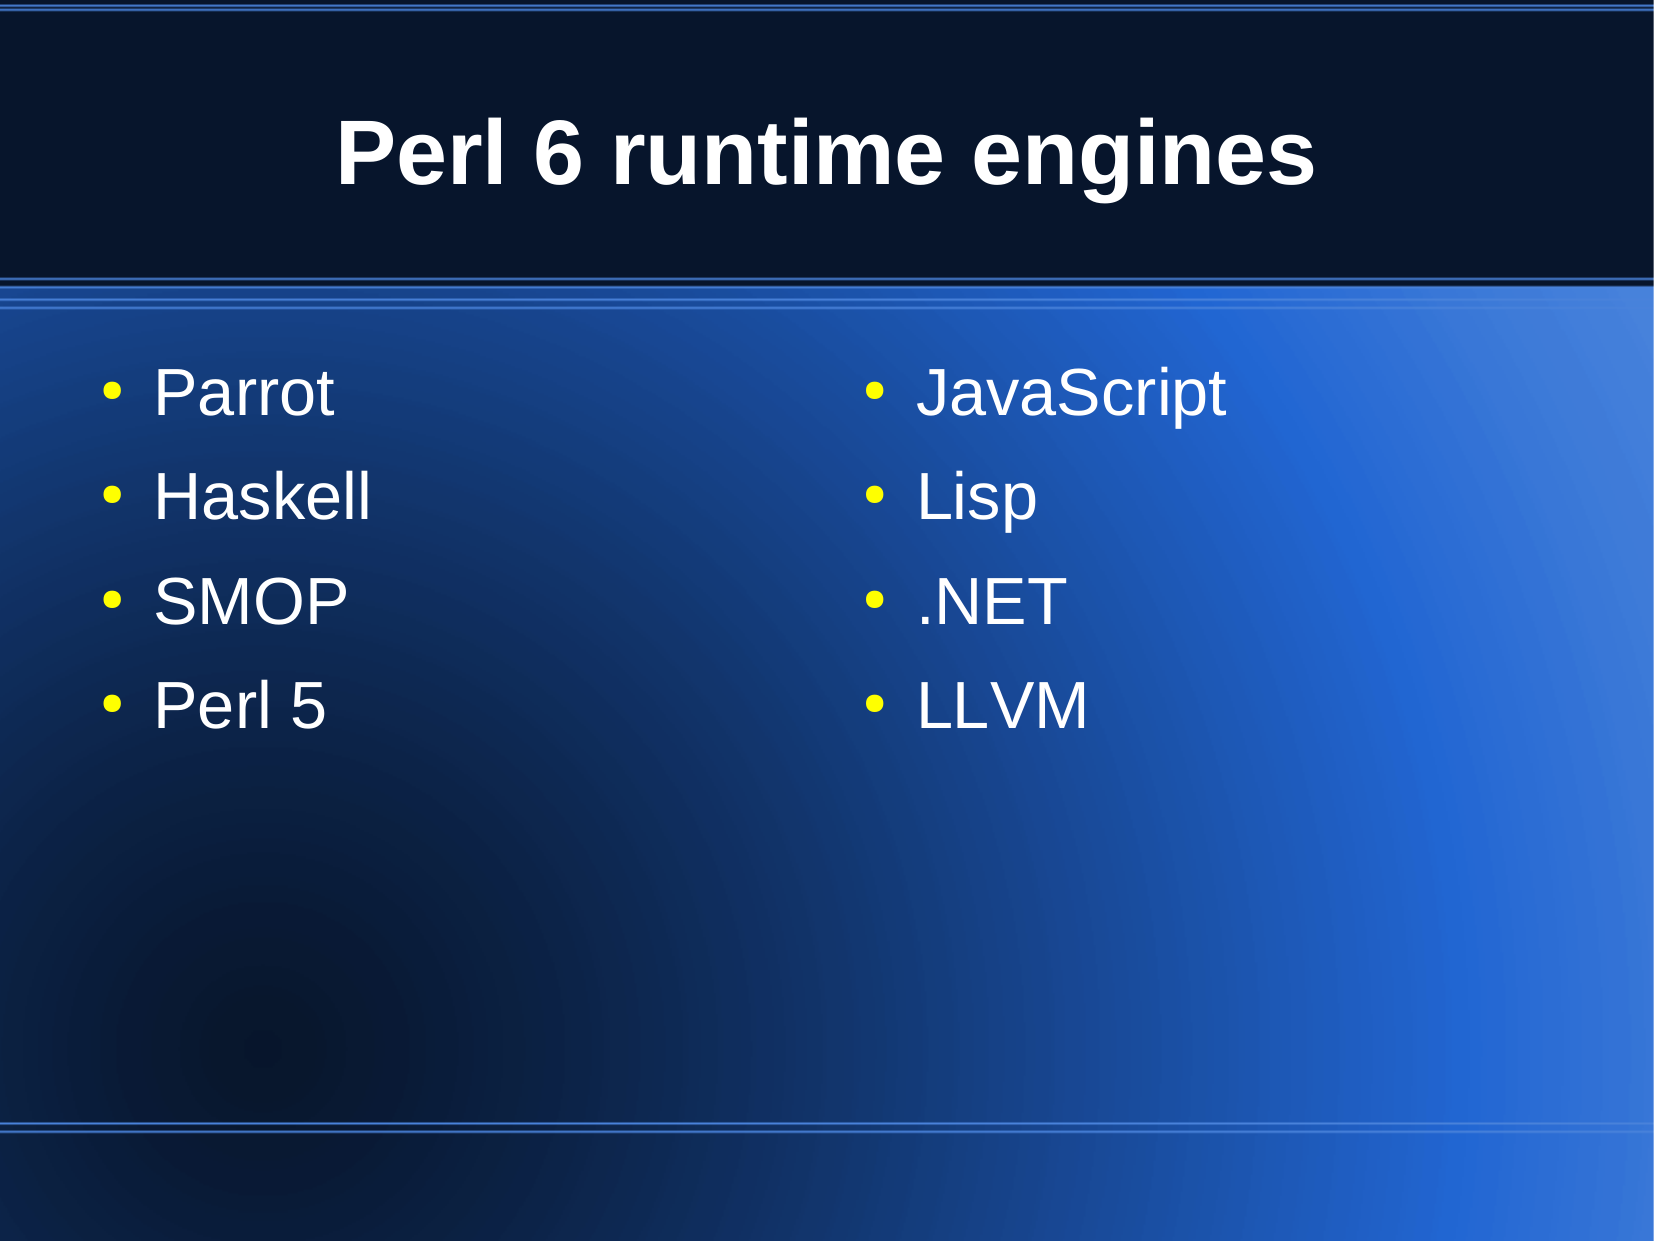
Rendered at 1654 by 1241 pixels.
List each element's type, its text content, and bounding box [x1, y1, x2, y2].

list Parrot Haskell SMOP Perl 5 [82, 355, 809, 1174]
title Perl 6 runtime engines [82, 49, 1571, 257]
list JavaScript Lisp .NET LLVM [845, 355, 1572, 1159]
picture [0, 0, 1654, 1241]
